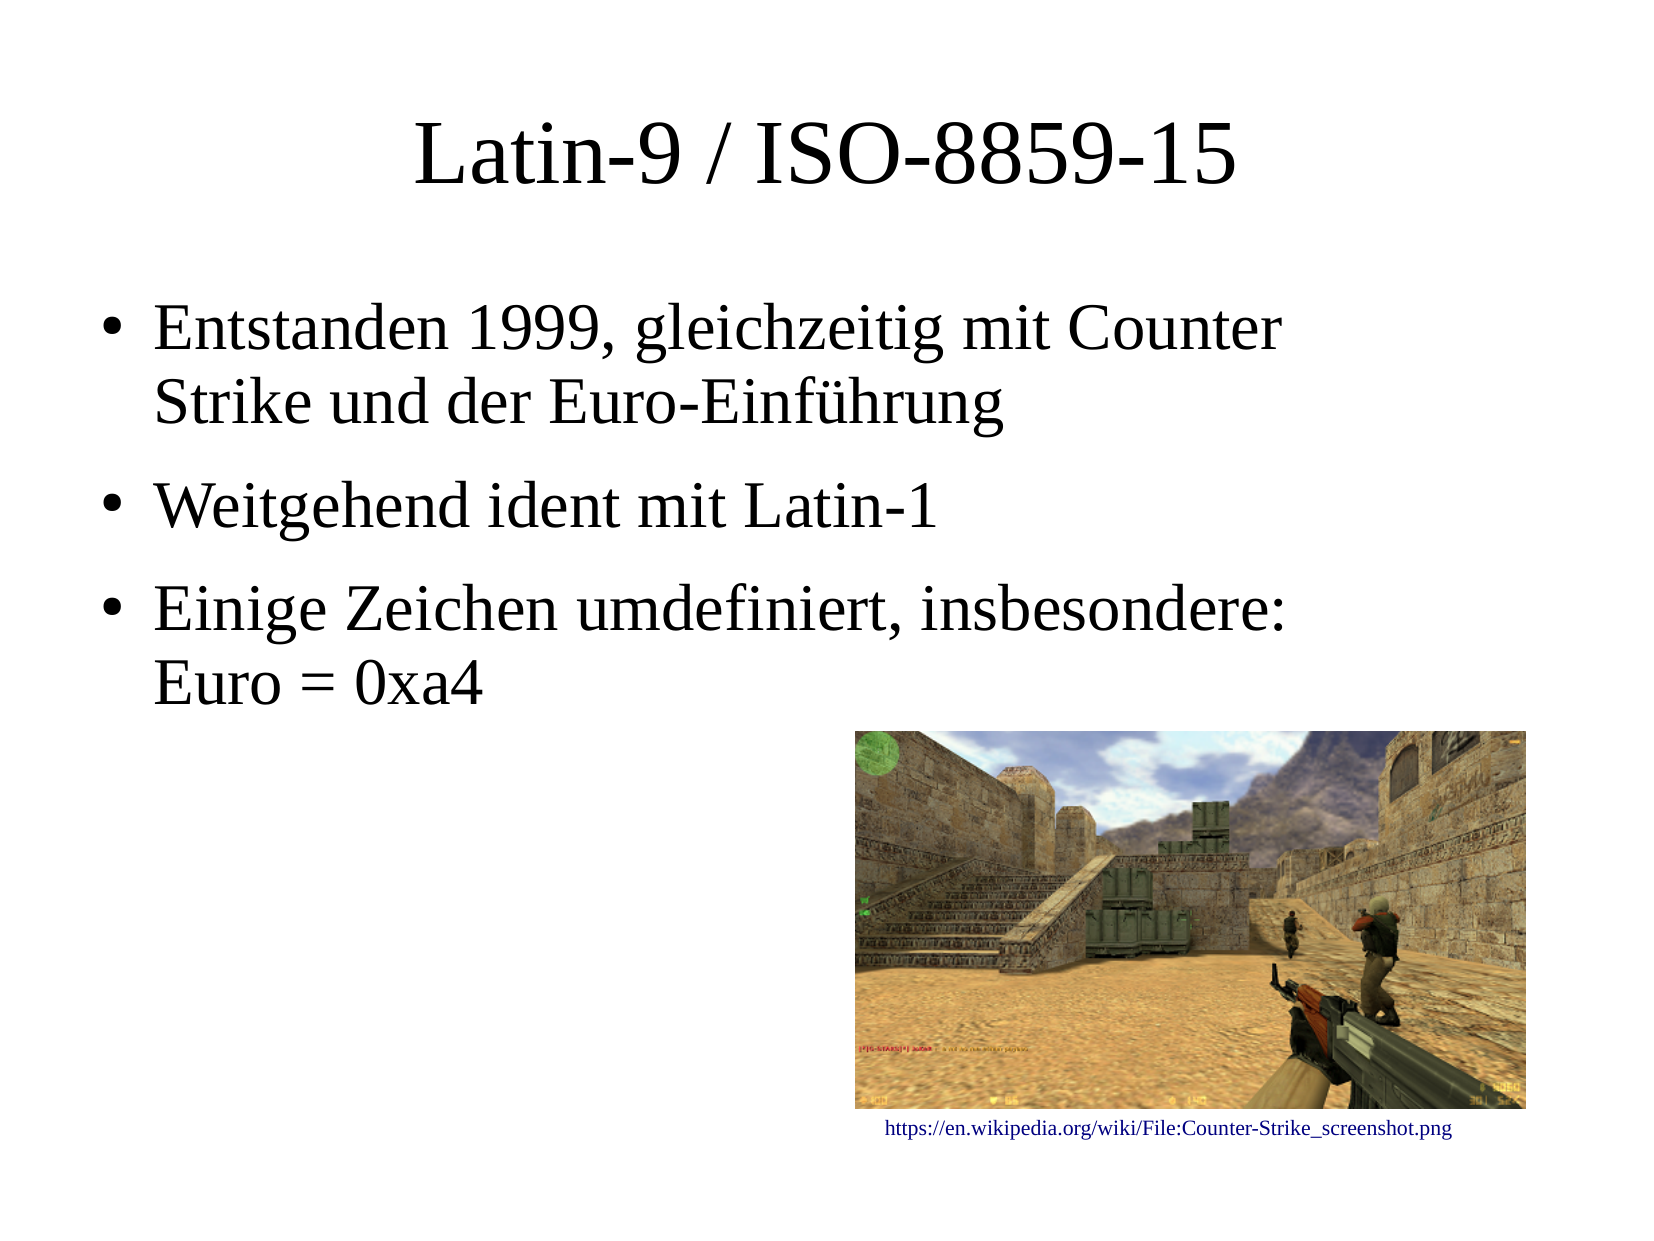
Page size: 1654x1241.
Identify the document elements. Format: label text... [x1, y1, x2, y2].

text_box https://en.wikipedia.org/wiki/File:Counter-Strike_screenshot.png [870, 1108, 1522, 1148]
title Latin-9 / ISO-8859-15 [82, 49, 1571, 257]
list Entstanden 1999, gleichzeitig mit Counter Strike und der Euro-Einführung Weitgehend ident mit Latin-1 Einige Zeichen umdefiniert, insbesondere: Euro = 0xa4 [82, 290, 1411, 1010]
picture [855, 731, 1526, 1109]
